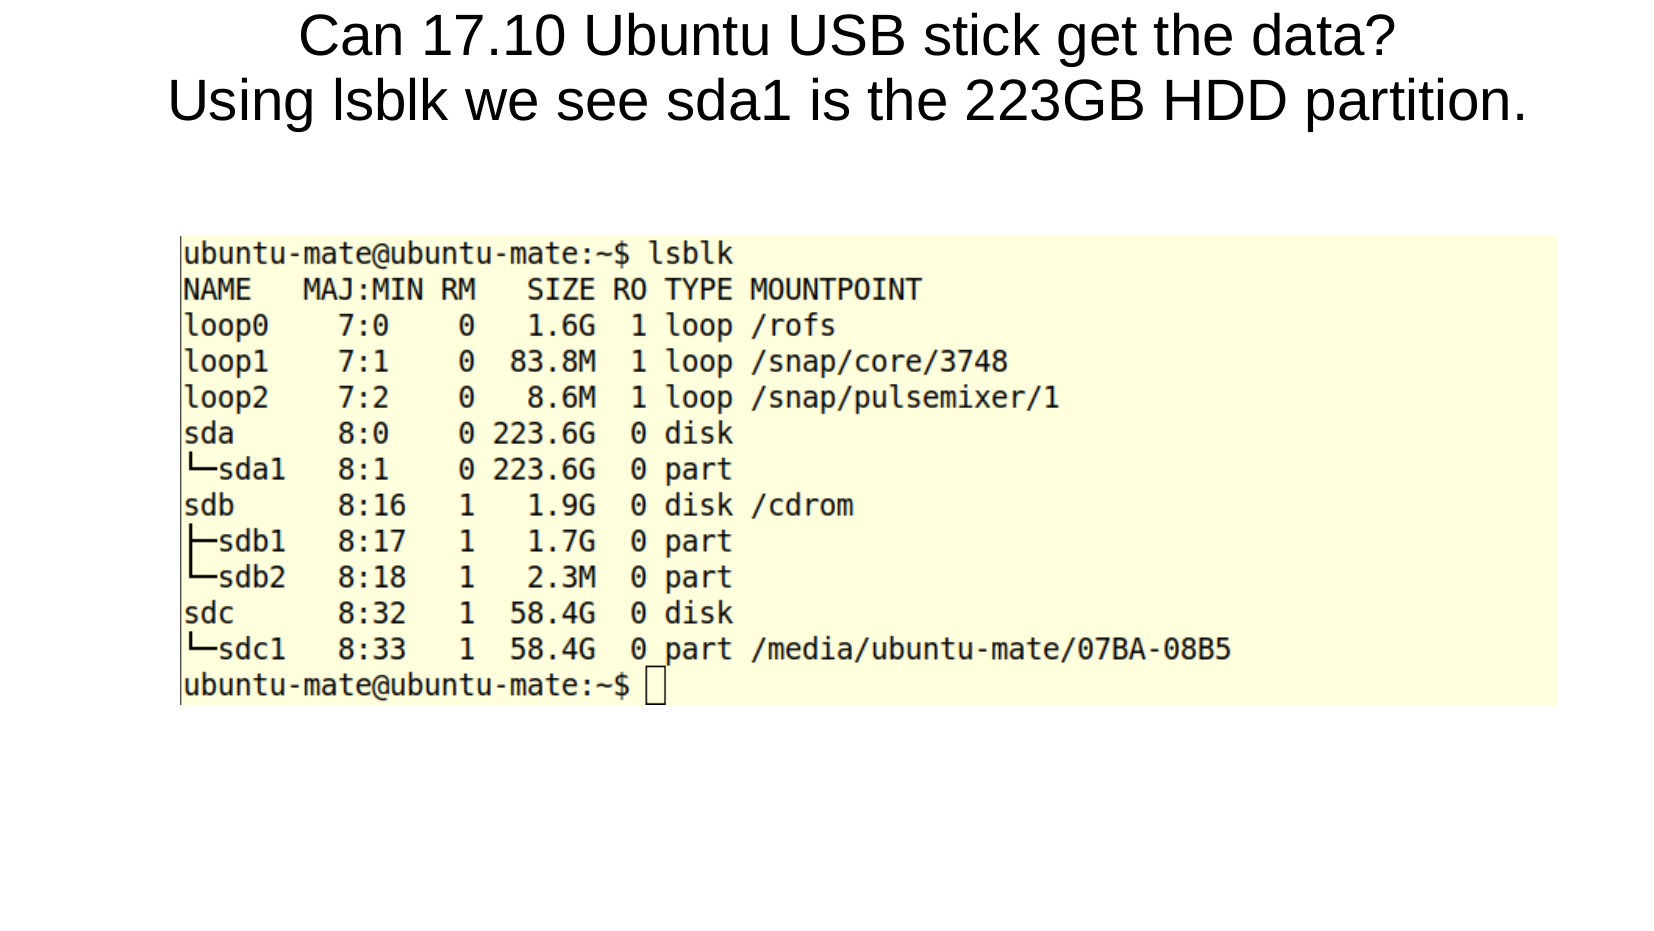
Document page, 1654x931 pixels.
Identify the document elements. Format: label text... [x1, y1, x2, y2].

picture [180, 236, 1557, 706]
title Can 17.10 Ubuntu USB stick get the data? Using lsblk we see sda1 is the 223GB HDD partition. [35, 2, 1626, 133]
